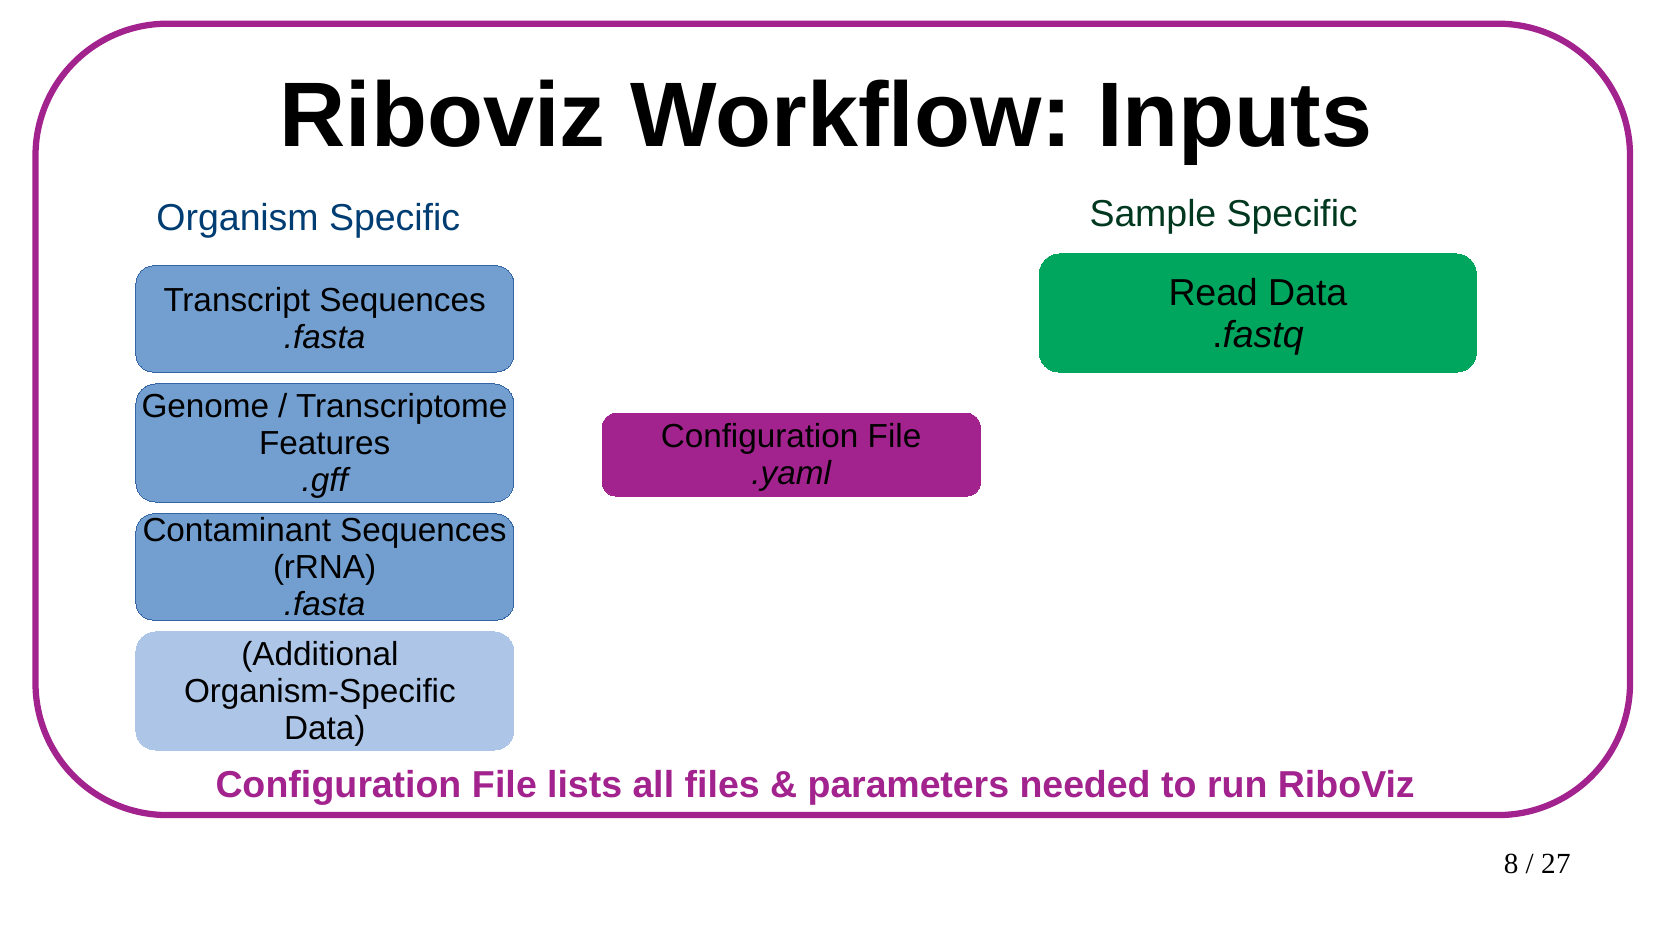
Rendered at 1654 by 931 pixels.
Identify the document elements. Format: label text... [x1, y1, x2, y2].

text_box Contaminant Sequences (rRNA) .fasta [135, 513, 514, 621]
text_box Configuration File lists all files & parameters needed to run RiboViz [200, 755, 1465, 816]
text_box (Additional Organism-Specific Data) [135, 631, 514, 751]
text_box Organism Specific [141, 188, 497, 249]
text_box Read Data .fastq [1039, 253, 1477, 373]
text_box Genome / Transcriptome Features .gff [135, 383, 514, 503]
title Riboviz Workflow: Inputs [82, 37, 1571, 193]
text_box Transcript Sequences .fasta [135, 265, 514, 373]
text_box Sample Specific [1074, 185, 1441, 243]
text_box Configuration File .yaml [602, 413, 981, 497]
